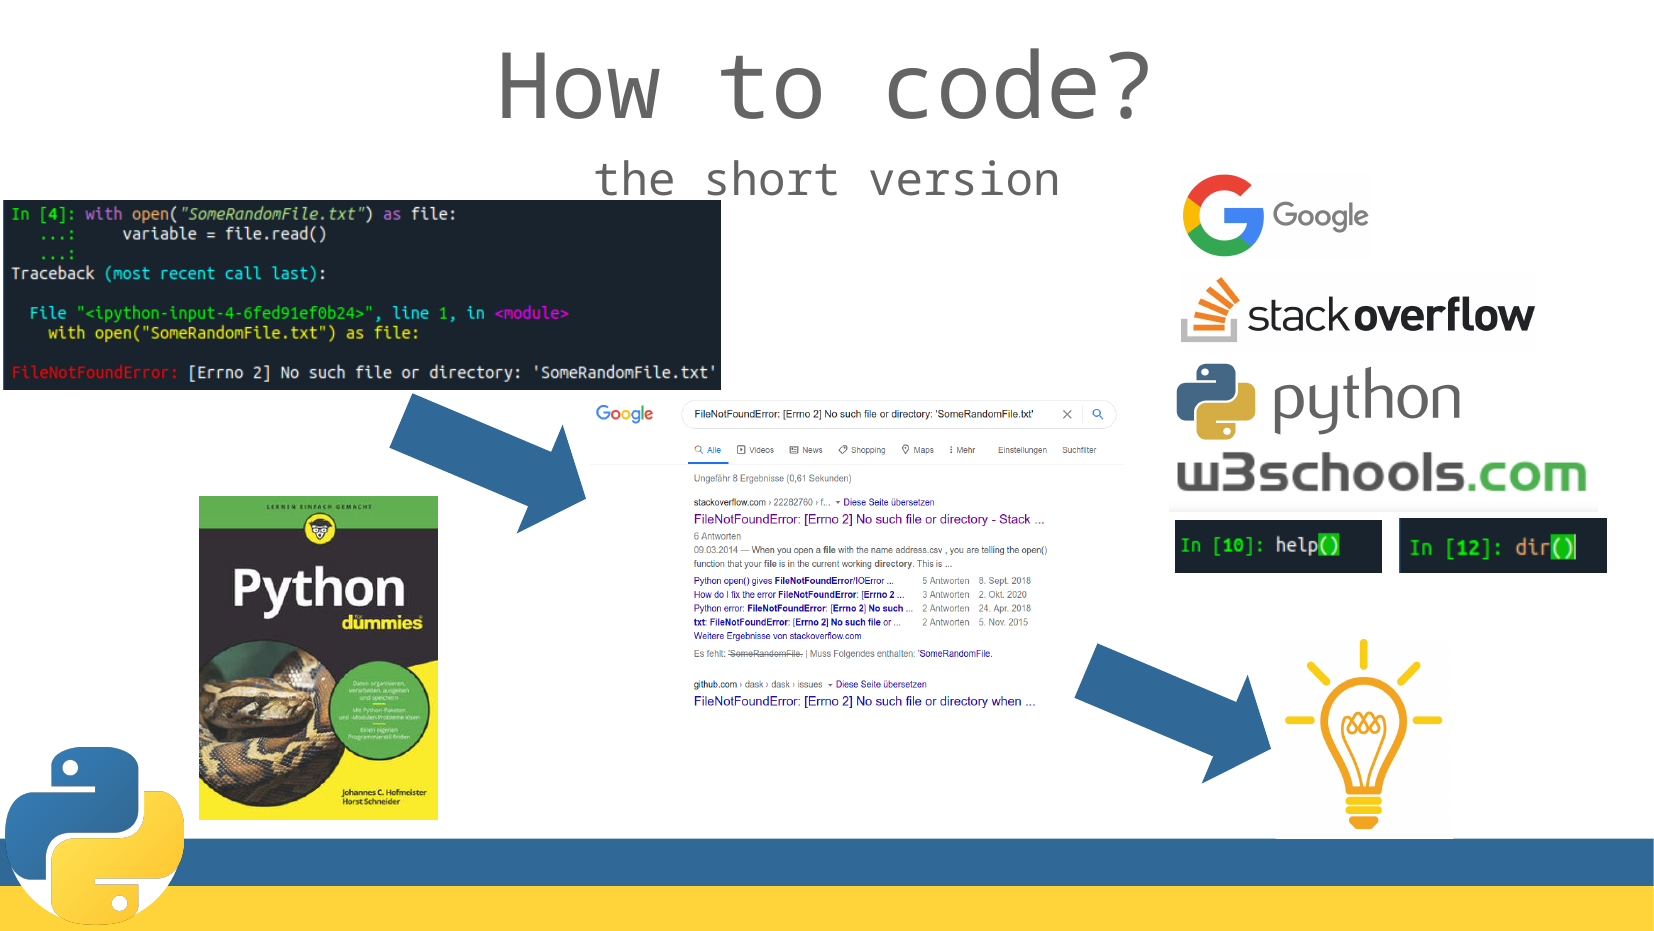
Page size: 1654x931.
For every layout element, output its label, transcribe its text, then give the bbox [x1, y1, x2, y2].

picture [1169, 358, 1598, 512]
picture [3, 200, 721, 390]
title How to code? the short version [82, 37, 1571, 193]
picture [590, 394, 1123, 711]
picture [1275, 634, 1453, 839]
picture [1181, 271, 1535, 355]
picture [199, 496, 438, 820]
picture [1169, 520, 1382, 573]
picture [1181, 174, 1371, 260]
picture [5, 747, 184, 925]
picture [1399, 518, 1607, 573]
text_box [389, 393, 586, 534]
text_box [1074, 643, 1271, 784]
